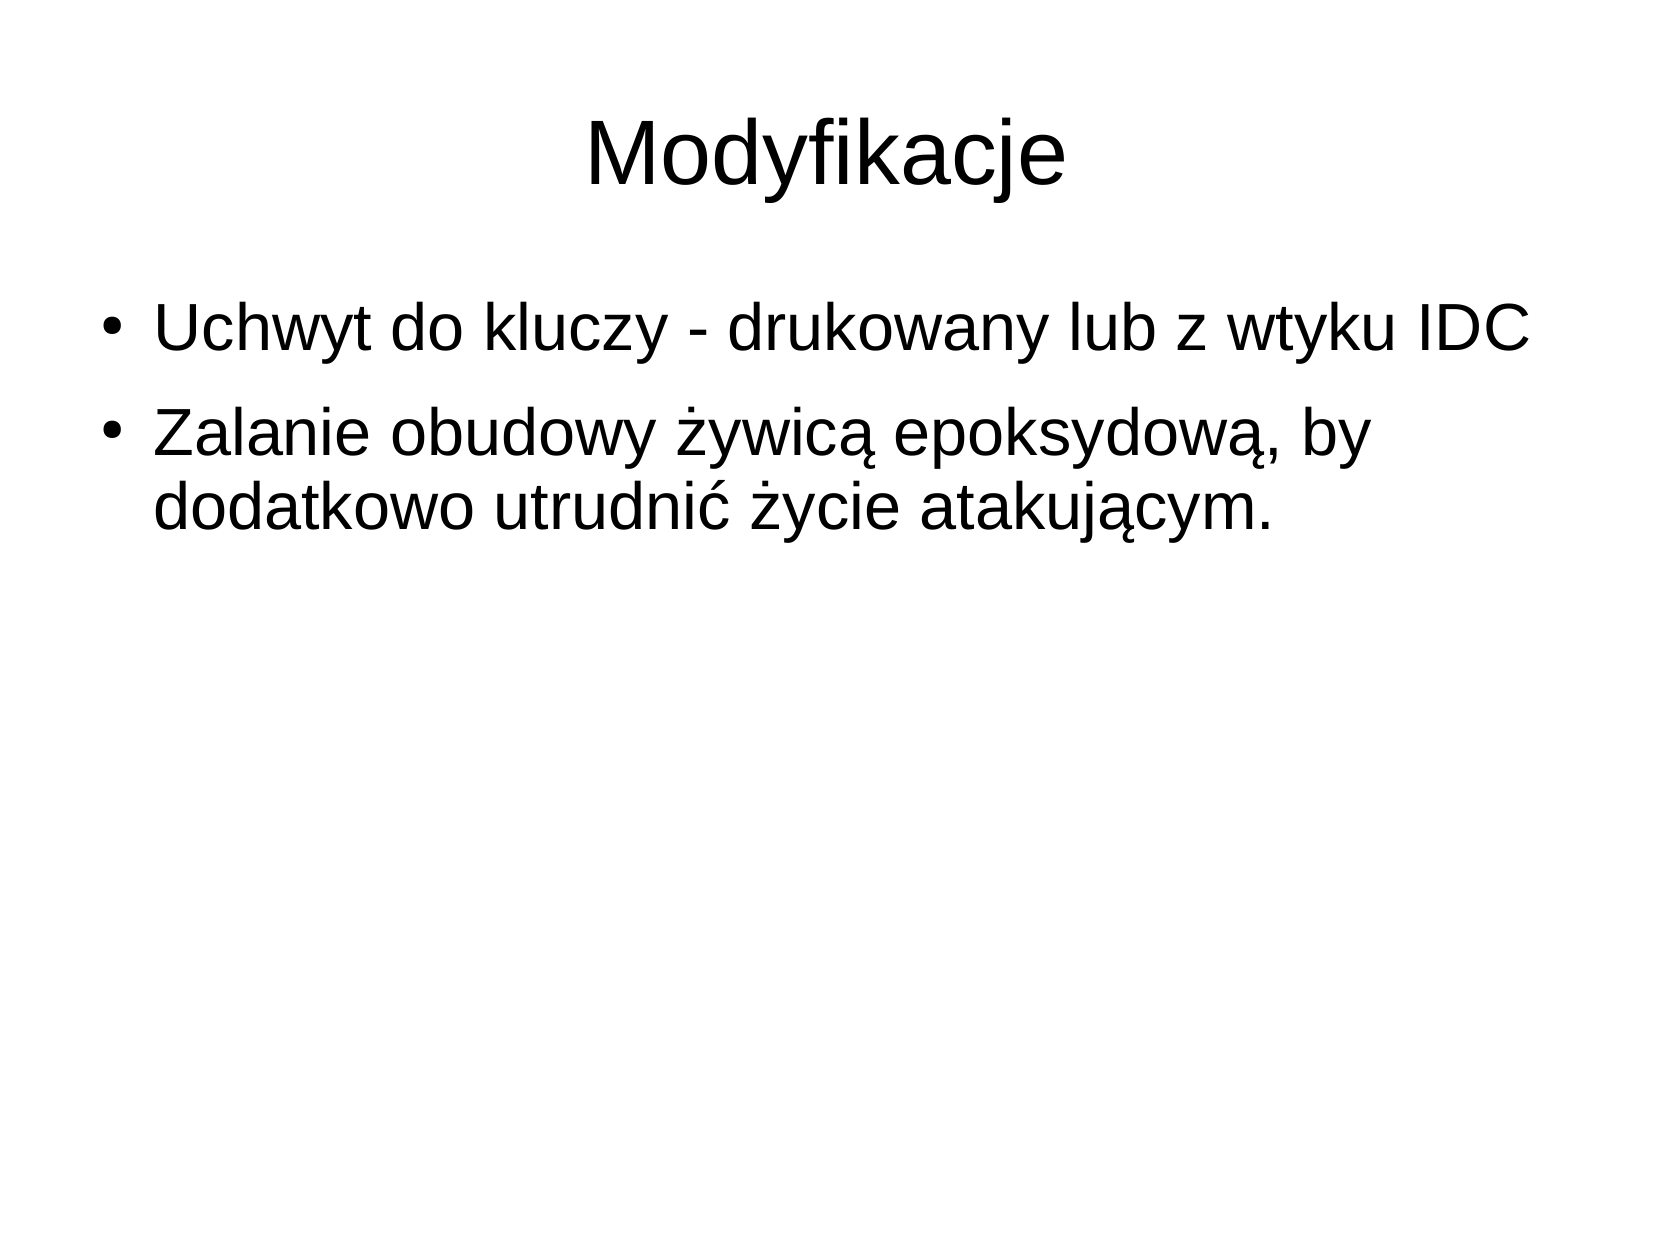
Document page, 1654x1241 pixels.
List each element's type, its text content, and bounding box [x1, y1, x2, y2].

list Uchwyt do kluczy - drukowany lub z wtyku IDC Zalanie obudowy żywicą epoksydową, by dodatkowo utrudnić życie atakującym. [82, 290, 1571, 1010]
title Modyfikacje [82, 49, 1571, 257]
